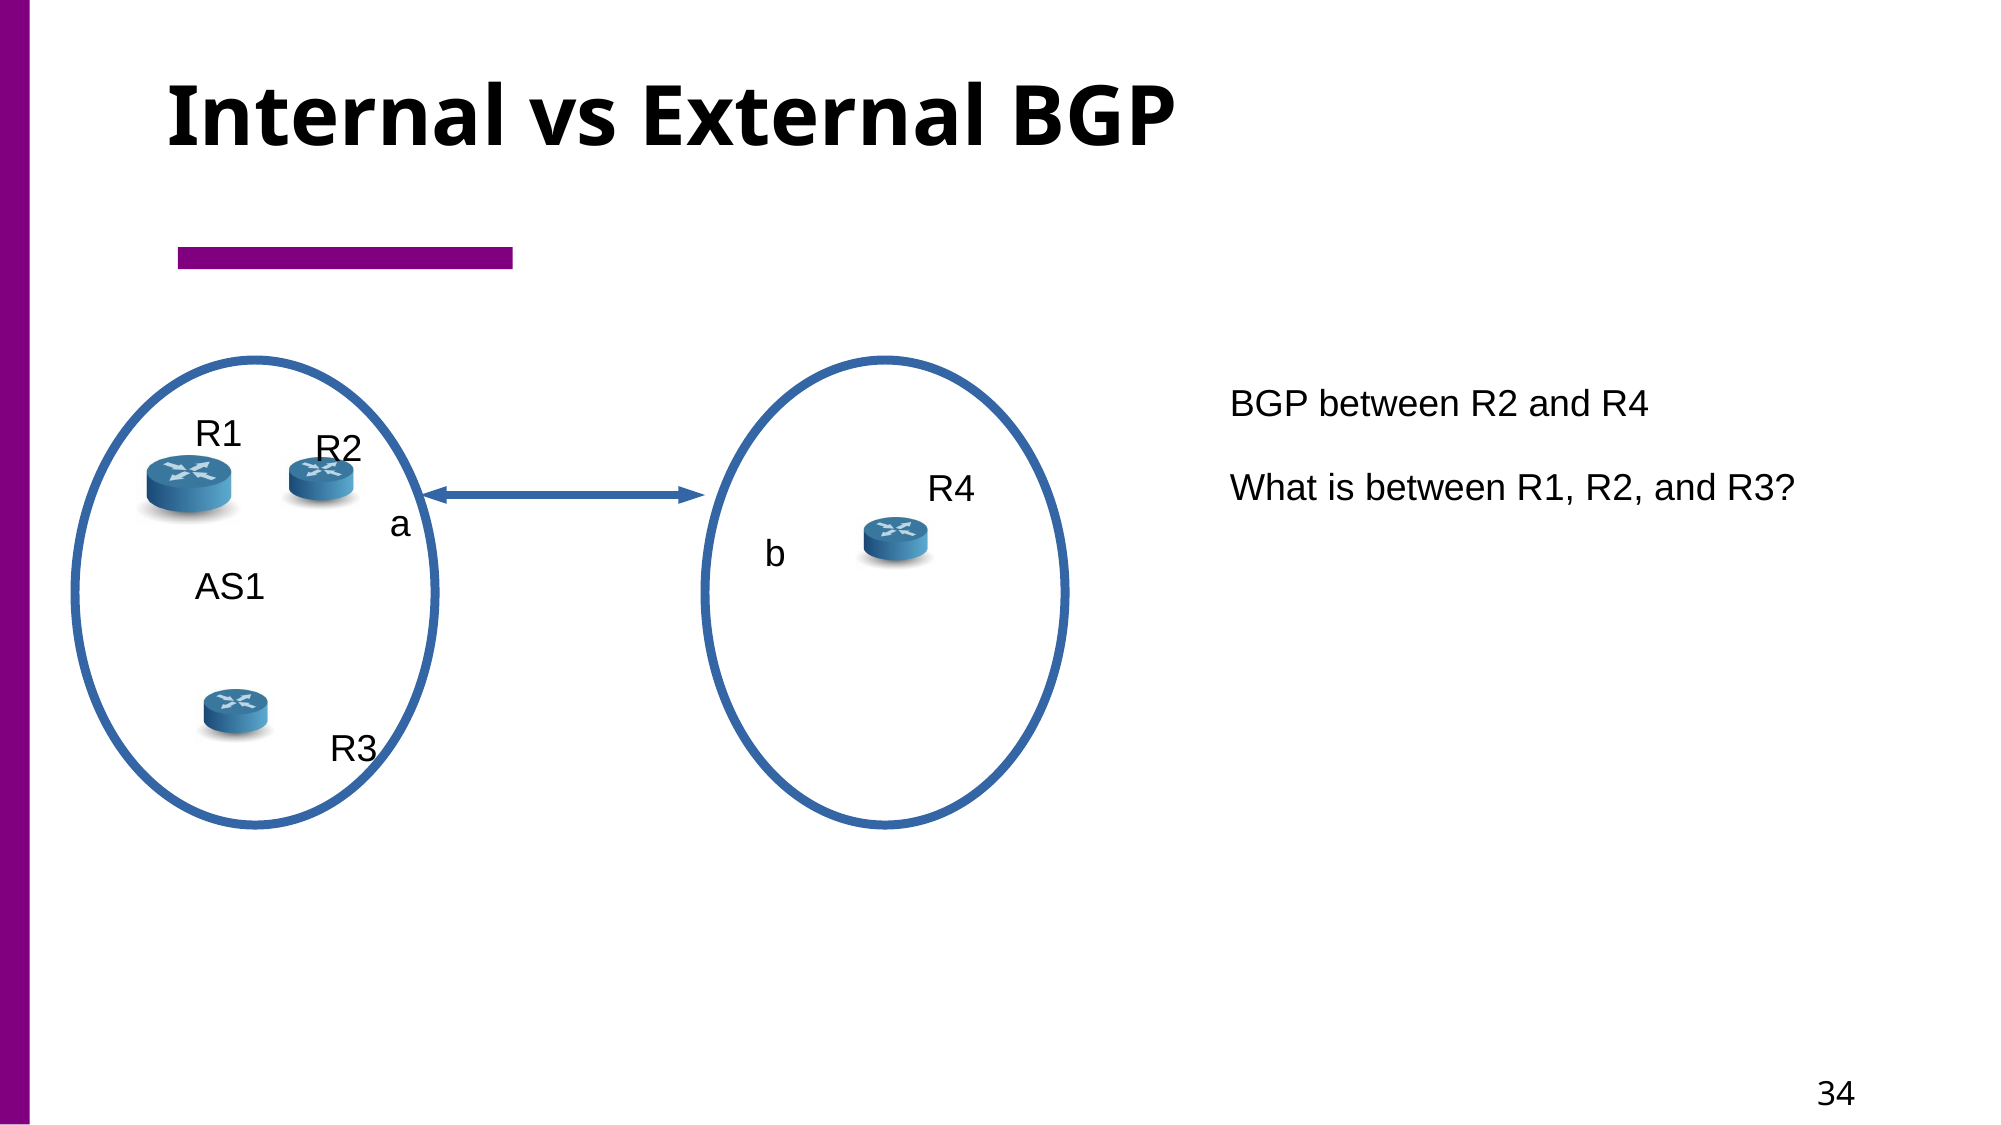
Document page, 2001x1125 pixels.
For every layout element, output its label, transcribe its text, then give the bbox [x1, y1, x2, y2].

picture [135, 455, 241, 526]
picture [280, 457, 361, 511]
text_box R3 [315, 720, 393, 777]
text_box a [375, 495, 426, 552]
text_box b [750, 525, 801, 582]
picture [855, 517, 935, 571]
text_box R1 [180, 404, 258, 477]
text_box AS1 [180, 558, 281, 616]
text_box BGP between R2 and R4 What is between R1, R2, and R3? [1215, 375, 1811, 516]
picture [195, 689, 275, 743]
title Internal vs External BGP [116, 39, 1591, 185]
text_box R2 [300, 420, 378, 492]
text_box R4 [912, 460, 991, 518]
